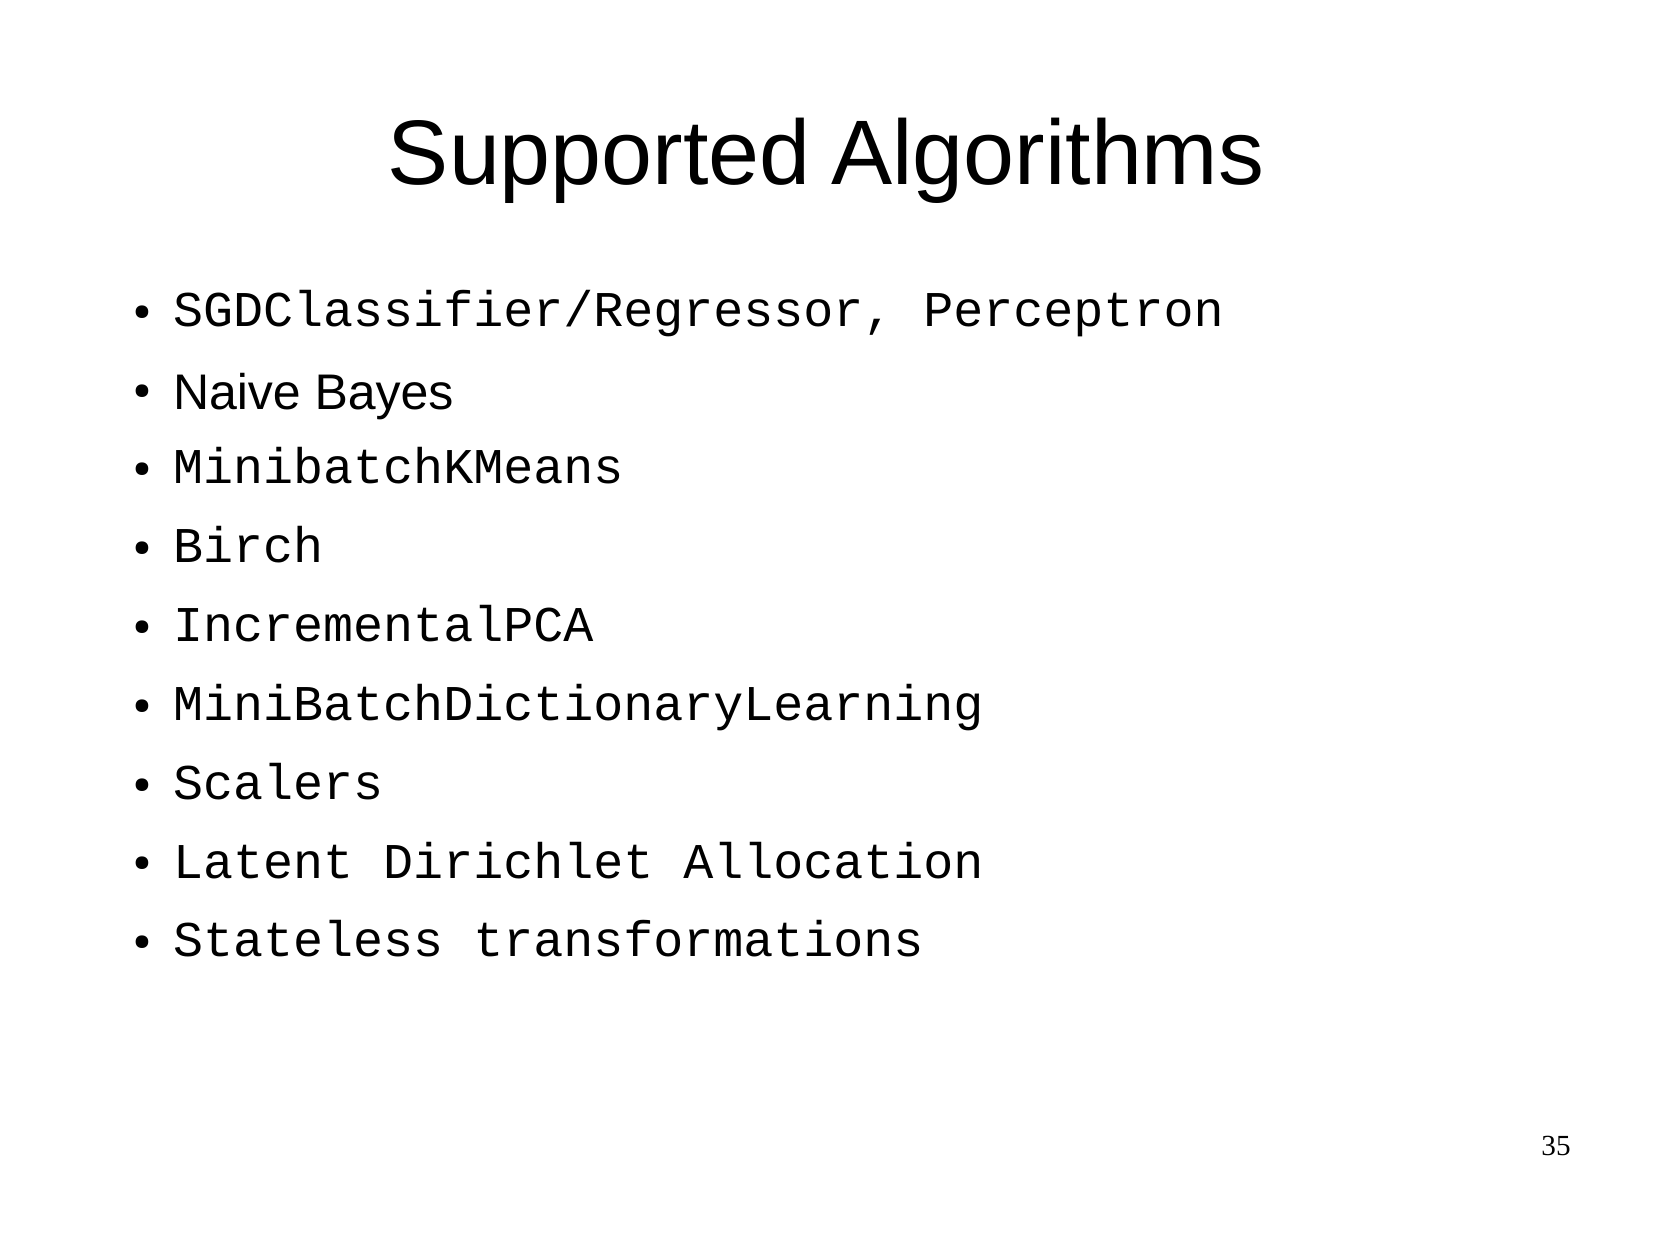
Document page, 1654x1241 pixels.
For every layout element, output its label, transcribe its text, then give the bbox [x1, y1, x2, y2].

list SGDClassifier/Regressor, Perceptron Naive Bayes MinibatchKMeans Birch IncrementalPCA MiniBatchDictionaryLearning Scalers Latent Dirichlet Allocation Stateless transformations [120, 285, 1441, 976]
title Supported Algorithms [82, 49, 1571, 257]
